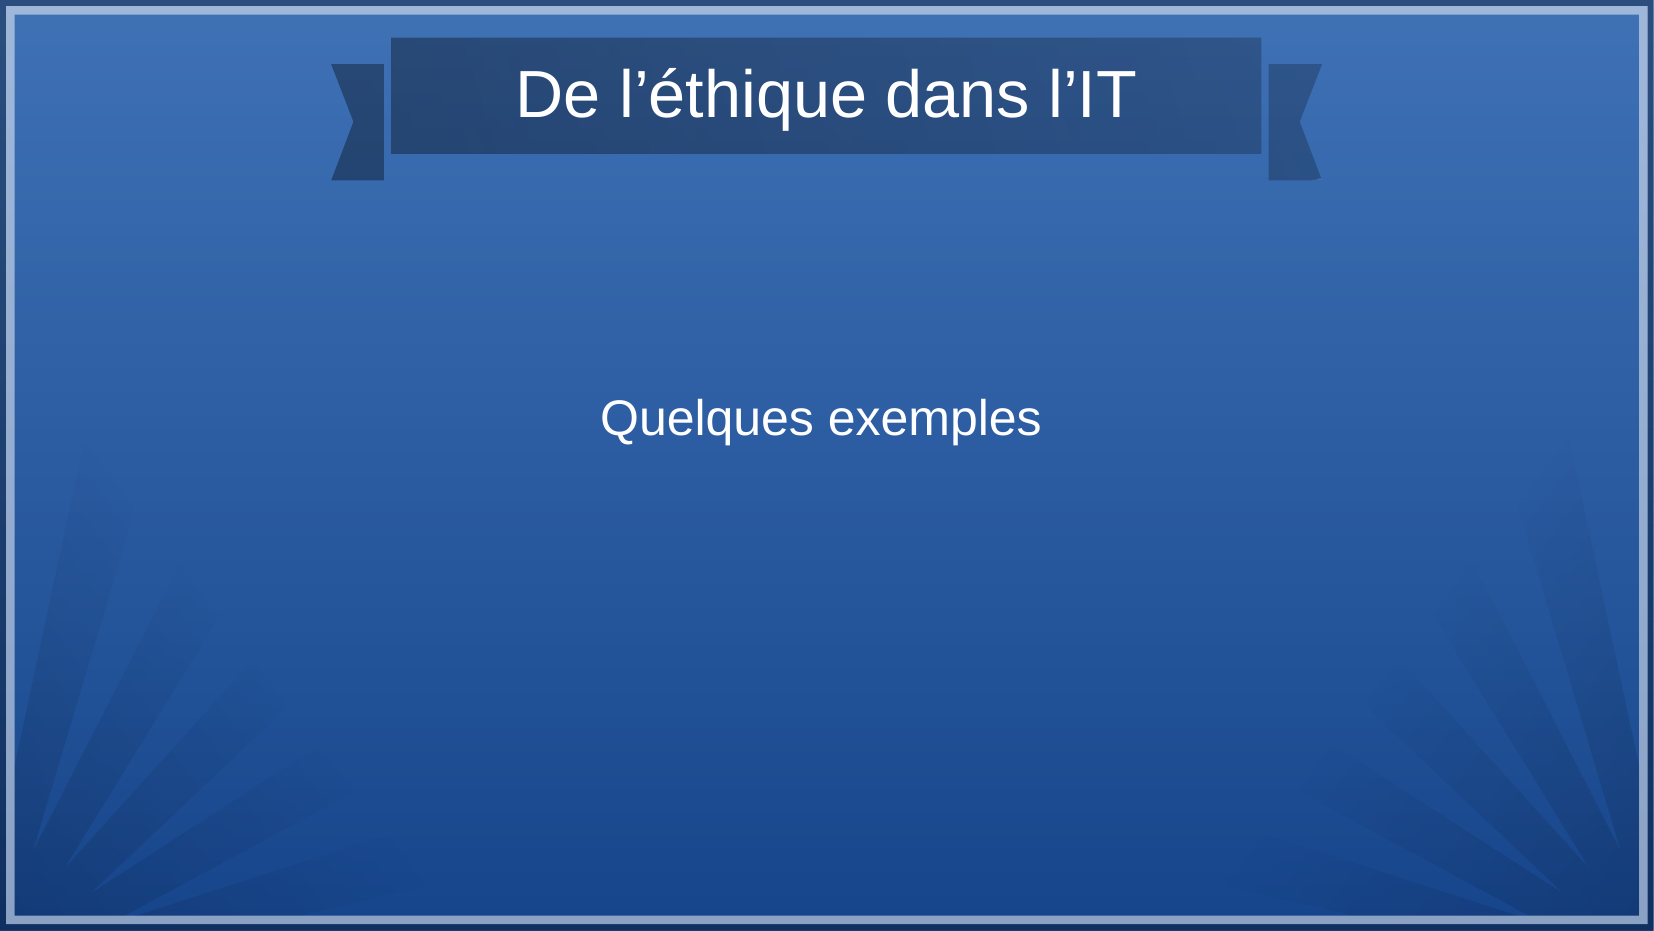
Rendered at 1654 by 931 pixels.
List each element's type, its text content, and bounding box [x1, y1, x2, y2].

title De l’éthique dans l’IT [389, 35, 1264, 154]
text_box Quelques exemples [76, 354, 1565, 476]
